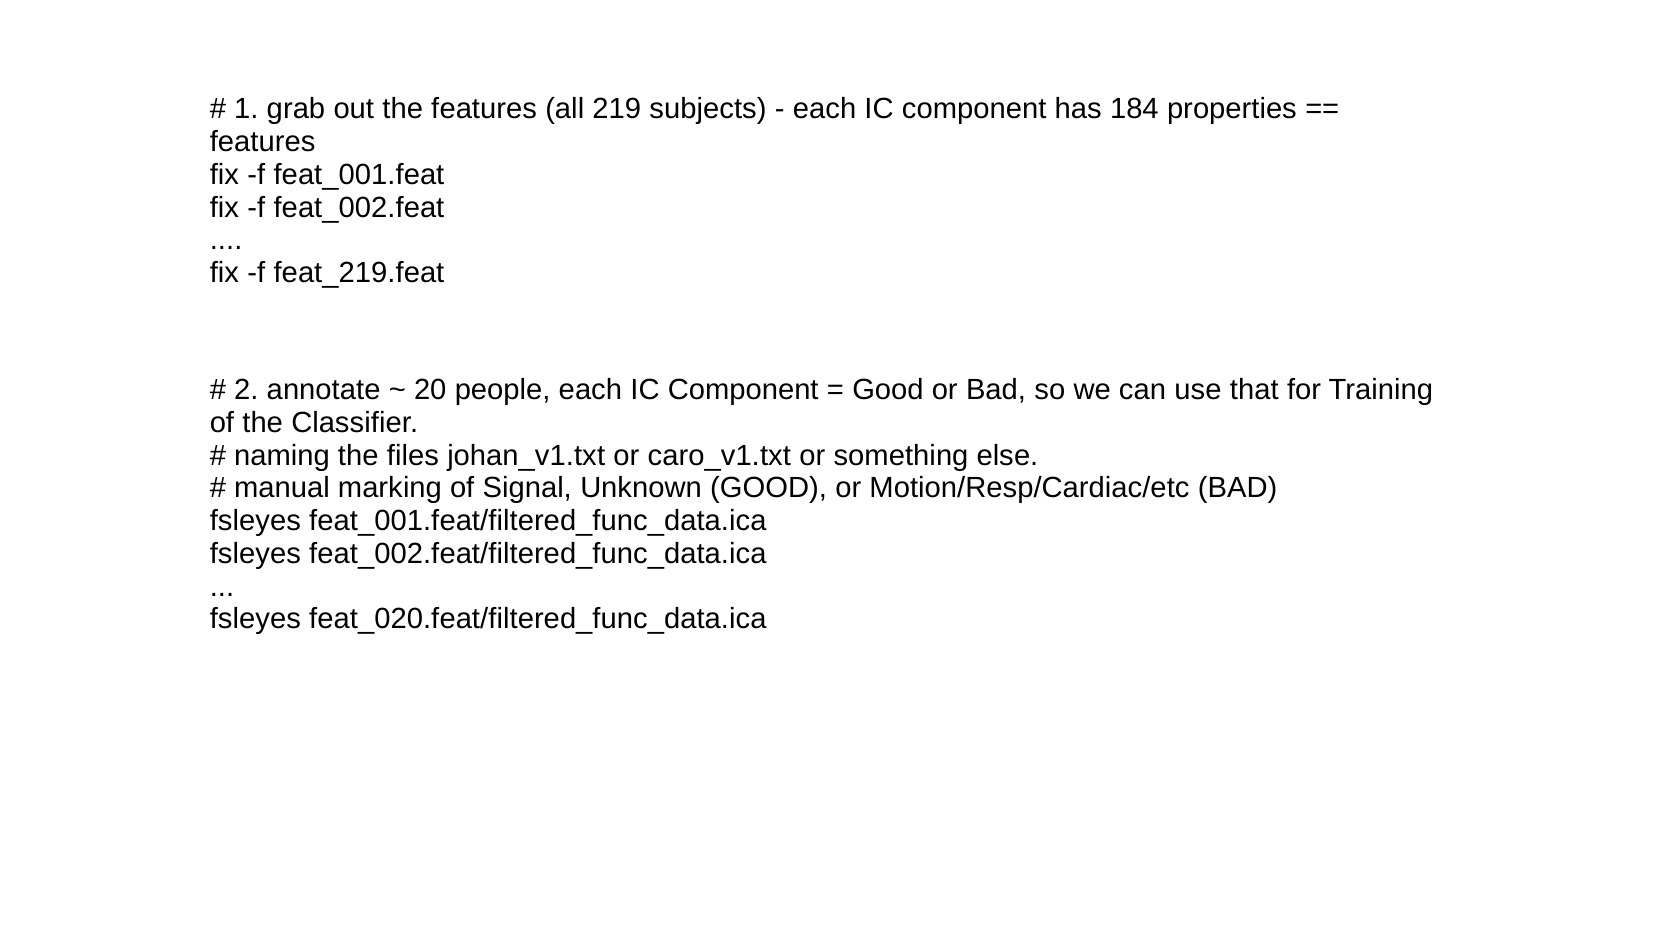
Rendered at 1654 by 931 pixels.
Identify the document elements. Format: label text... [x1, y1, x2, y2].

text_box # 1. grab out the features (all 219 subjects) - each IC component has 184 properties == features fix -f feat_001.feat fix -f feat_002.feat .... fix -f feat_219.feat # 2. annotate ~ 20 people, each IC Component = Good or Bad, so we can use that for Training of the Classifier. # naming the files johan_v1.txt or caro_v1.txt or something else. # manual marking of Signal, Unknown (GOOD), or Motion/Resp/Cardiac/etc (BAD) fsleyes feat_001.feat/filtered_func_data.ica fsleyes feat_002.feat/filtered_func_data.ica ... fsleyes feat_020.feat/filtered_func_data.ica [195, 52, 1463, 766]
